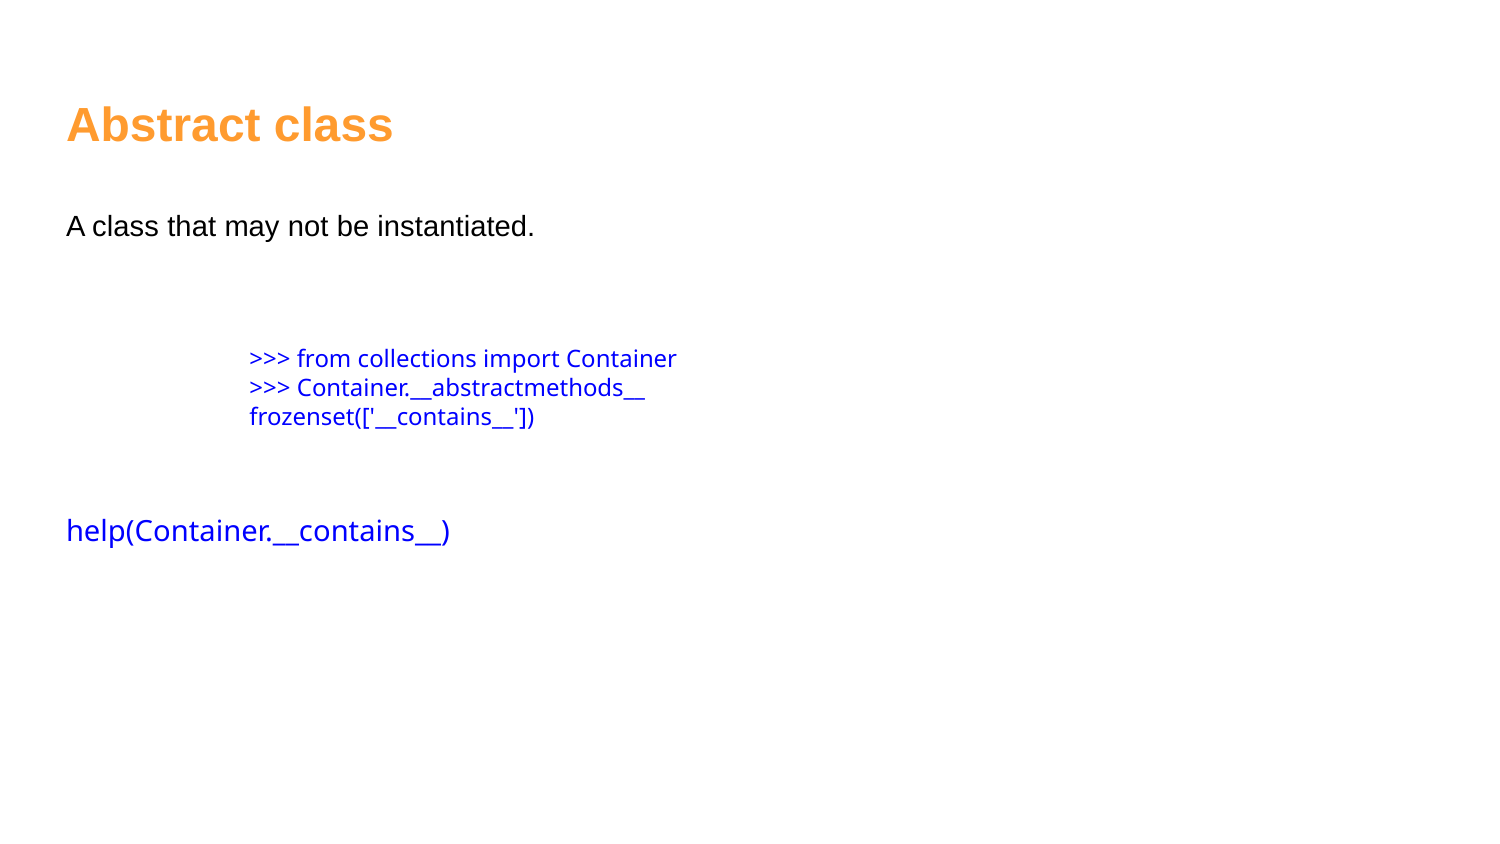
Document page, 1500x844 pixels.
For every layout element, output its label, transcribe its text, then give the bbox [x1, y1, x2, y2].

list A class that may not be instantiated. >>> from collections import Container >>> Container.__abstractmethods__ frozenset(['__contains__']) help(Container.__contains__) [51, 189, 1449, 750]
title Abstract class [51, 72, 1449, 167]
